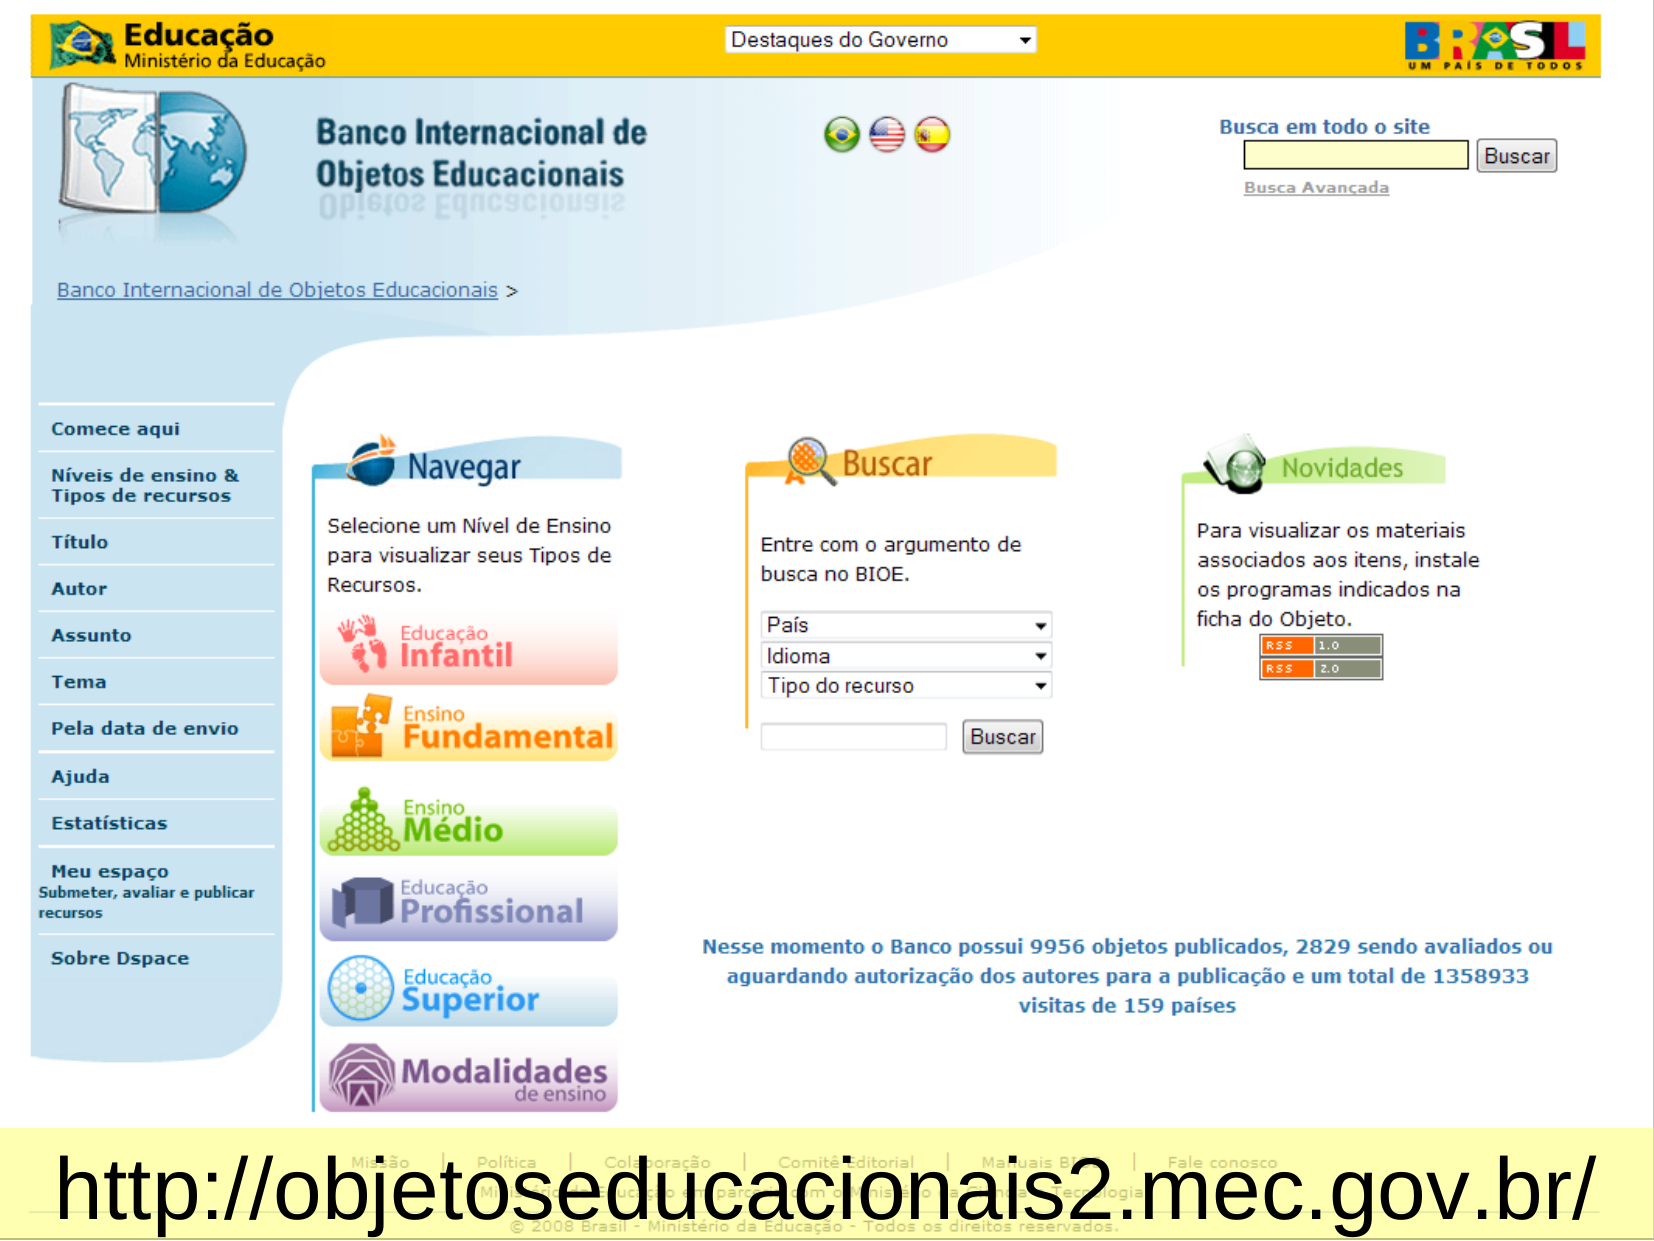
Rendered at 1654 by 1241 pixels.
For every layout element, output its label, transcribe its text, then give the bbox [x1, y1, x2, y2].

picture [0, 0, 1654, 1127]
text_box http://objetoseducacionais2.mec.gov.br/ [0, 1127, 1654, 1241]
